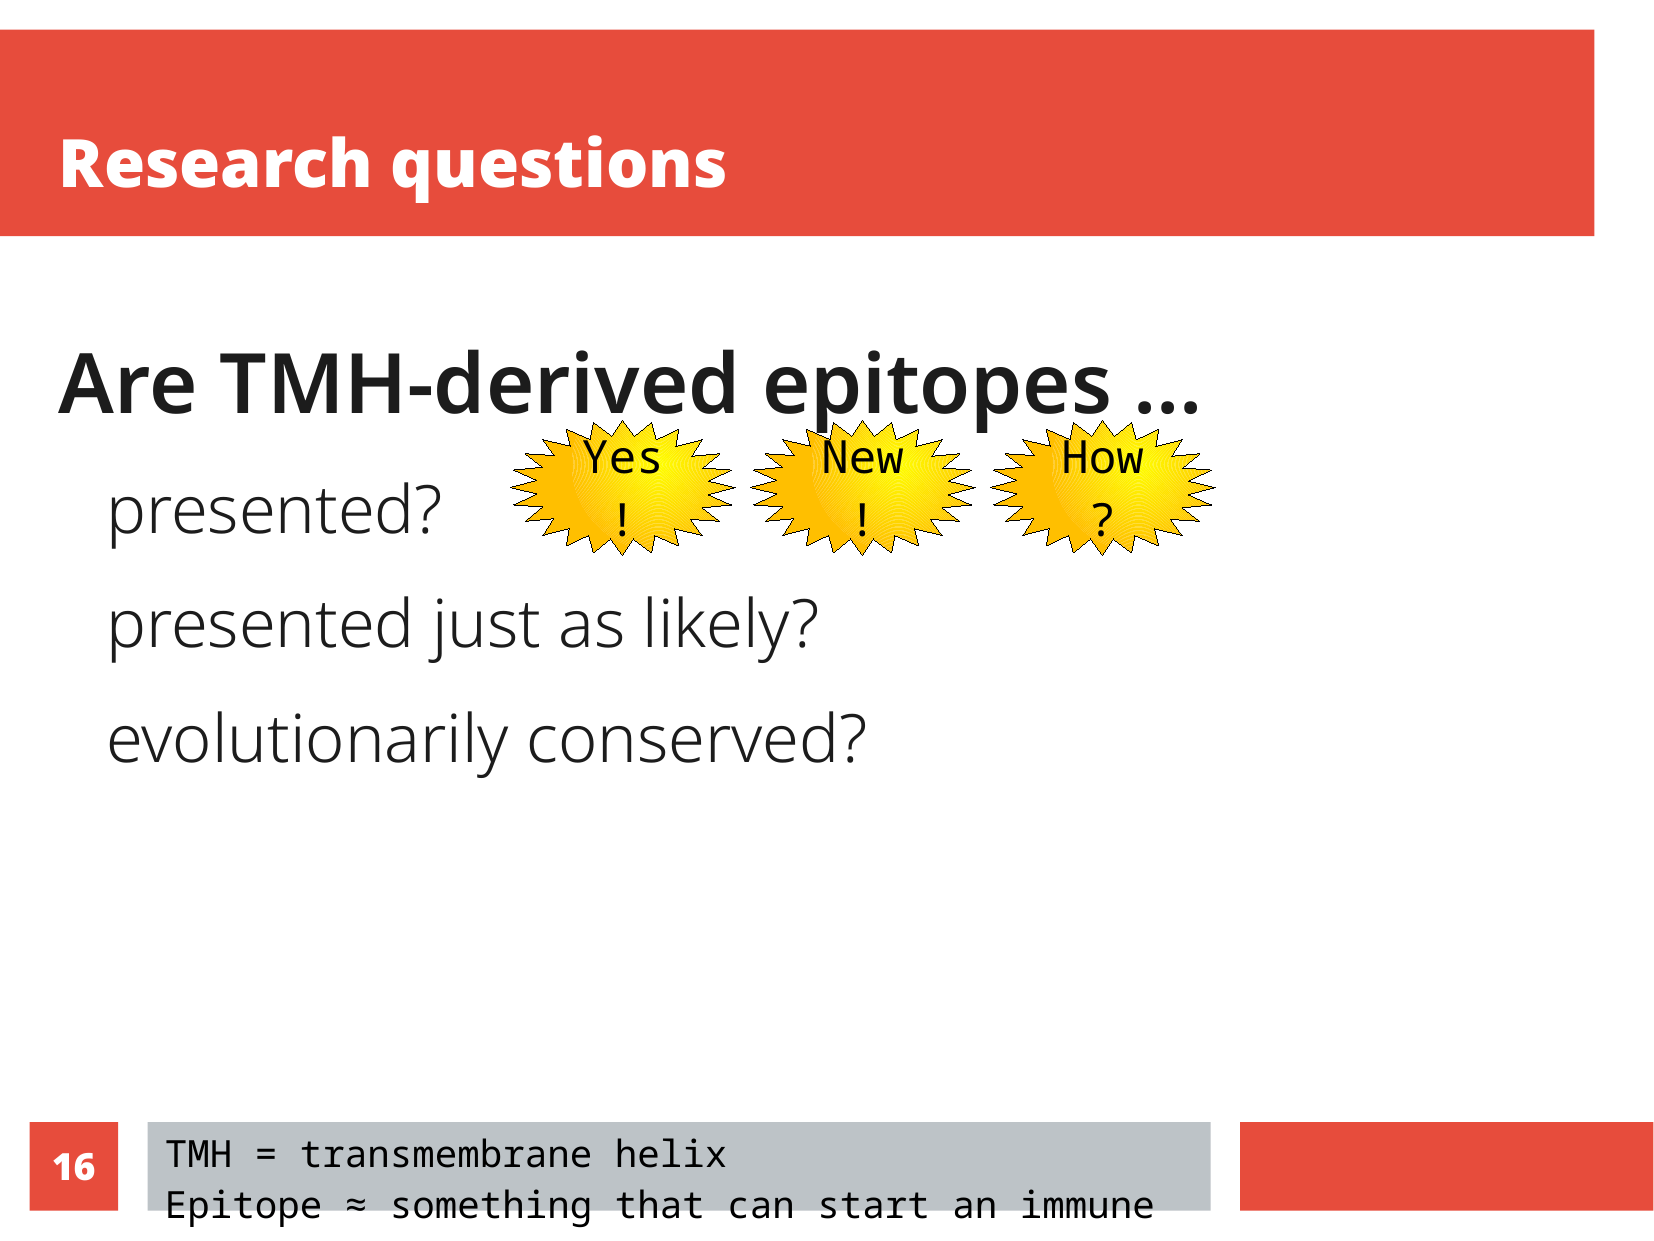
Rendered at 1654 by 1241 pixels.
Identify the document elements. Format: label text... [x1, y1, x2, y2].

list Are TMH-derived epitopes ... presented? presented just as likely? evolutionarily conserved? [59, 324, 1565, 1093]
text_box TMH = transmembrane helix Epitope ≈ something that can start an immune response [150, 1120, 1216, 1211]
text_box Yes! [510, 420, 736, 556]
text_box How? [990, 420, 1216, 556]
title Research questions [59, 59, 1595, 207]
text_box New! [750, 420, 976, 556]
